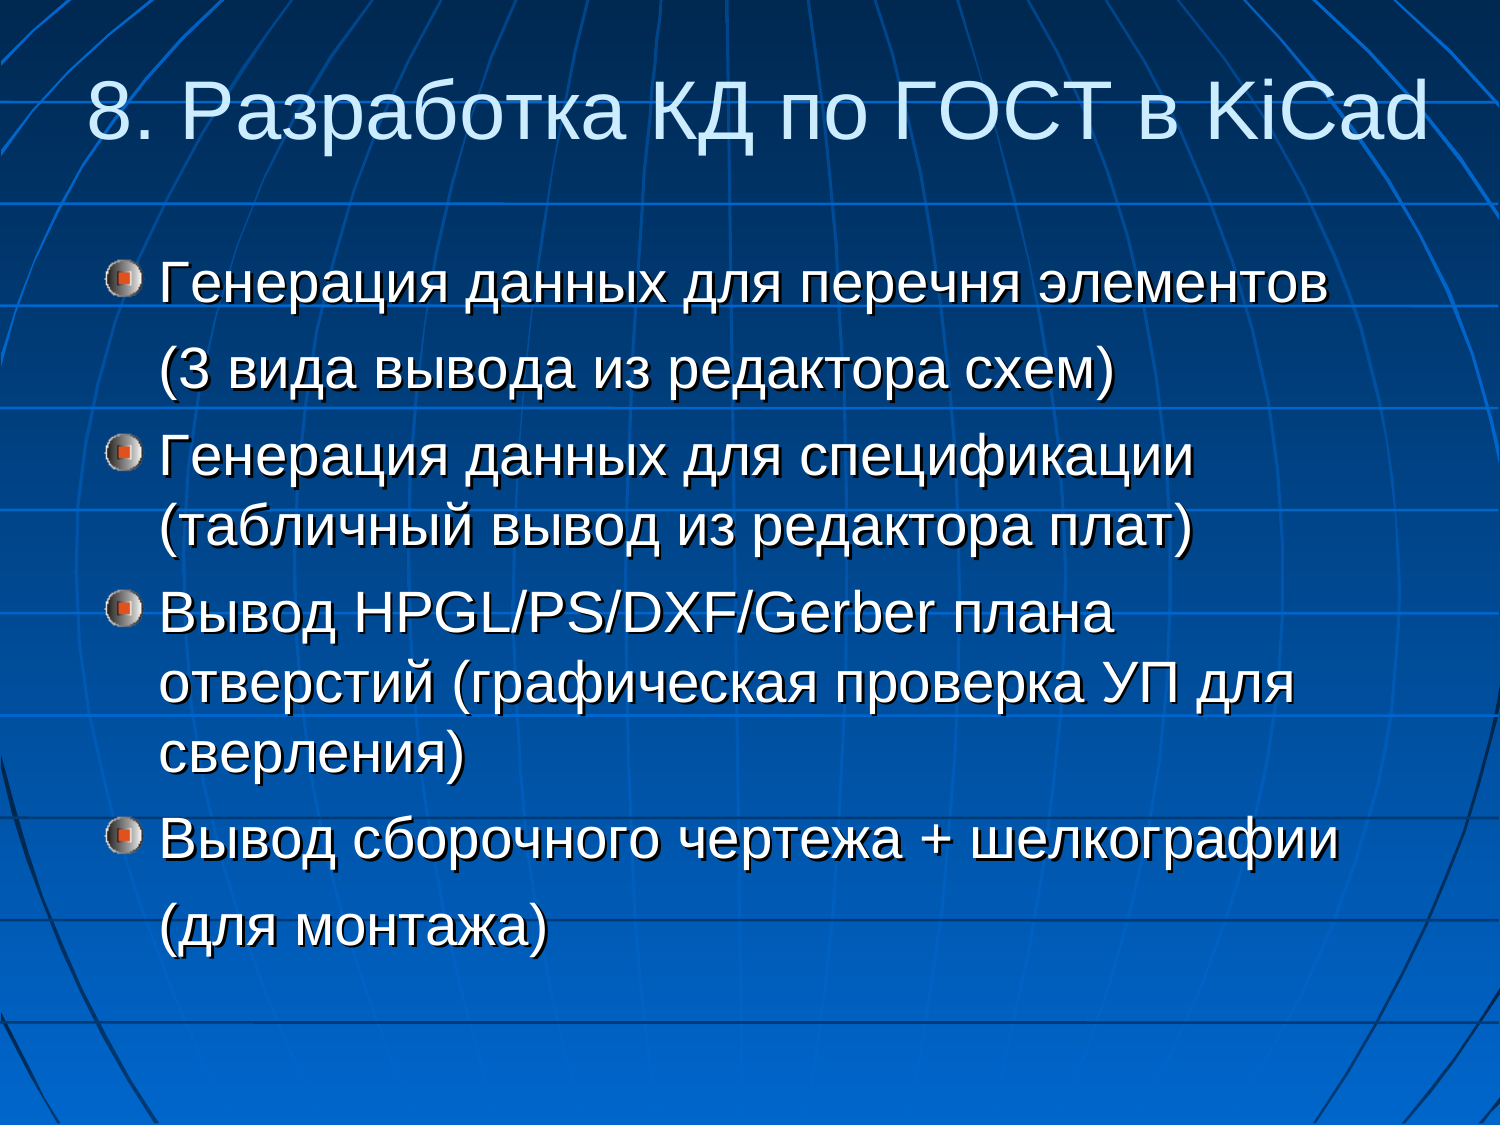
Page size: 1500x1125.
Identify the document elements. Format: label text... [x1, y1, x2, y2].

text_box Генерация данных для перечня элементов (3 вида вывода из редактора схем) Генерация данных для спецификации (табличный вывод из редактора плат) Вывод HPGL/PS/DXF/Gerber плана отверстий (графическая проверка УП для сверления) Вывод сборочного чертежа + шелкографии (для монтажа) [88, 236, 1400, 975]
picture [103, 814, 146, 857]
text_box 8. Разработка КД по ГОСТ в KiCad [17, 0, 1500, 207]
picture [103, 257, 146, 300]
picture [103, 431, 146, 474]
picture [103, 587, 146, 630]
